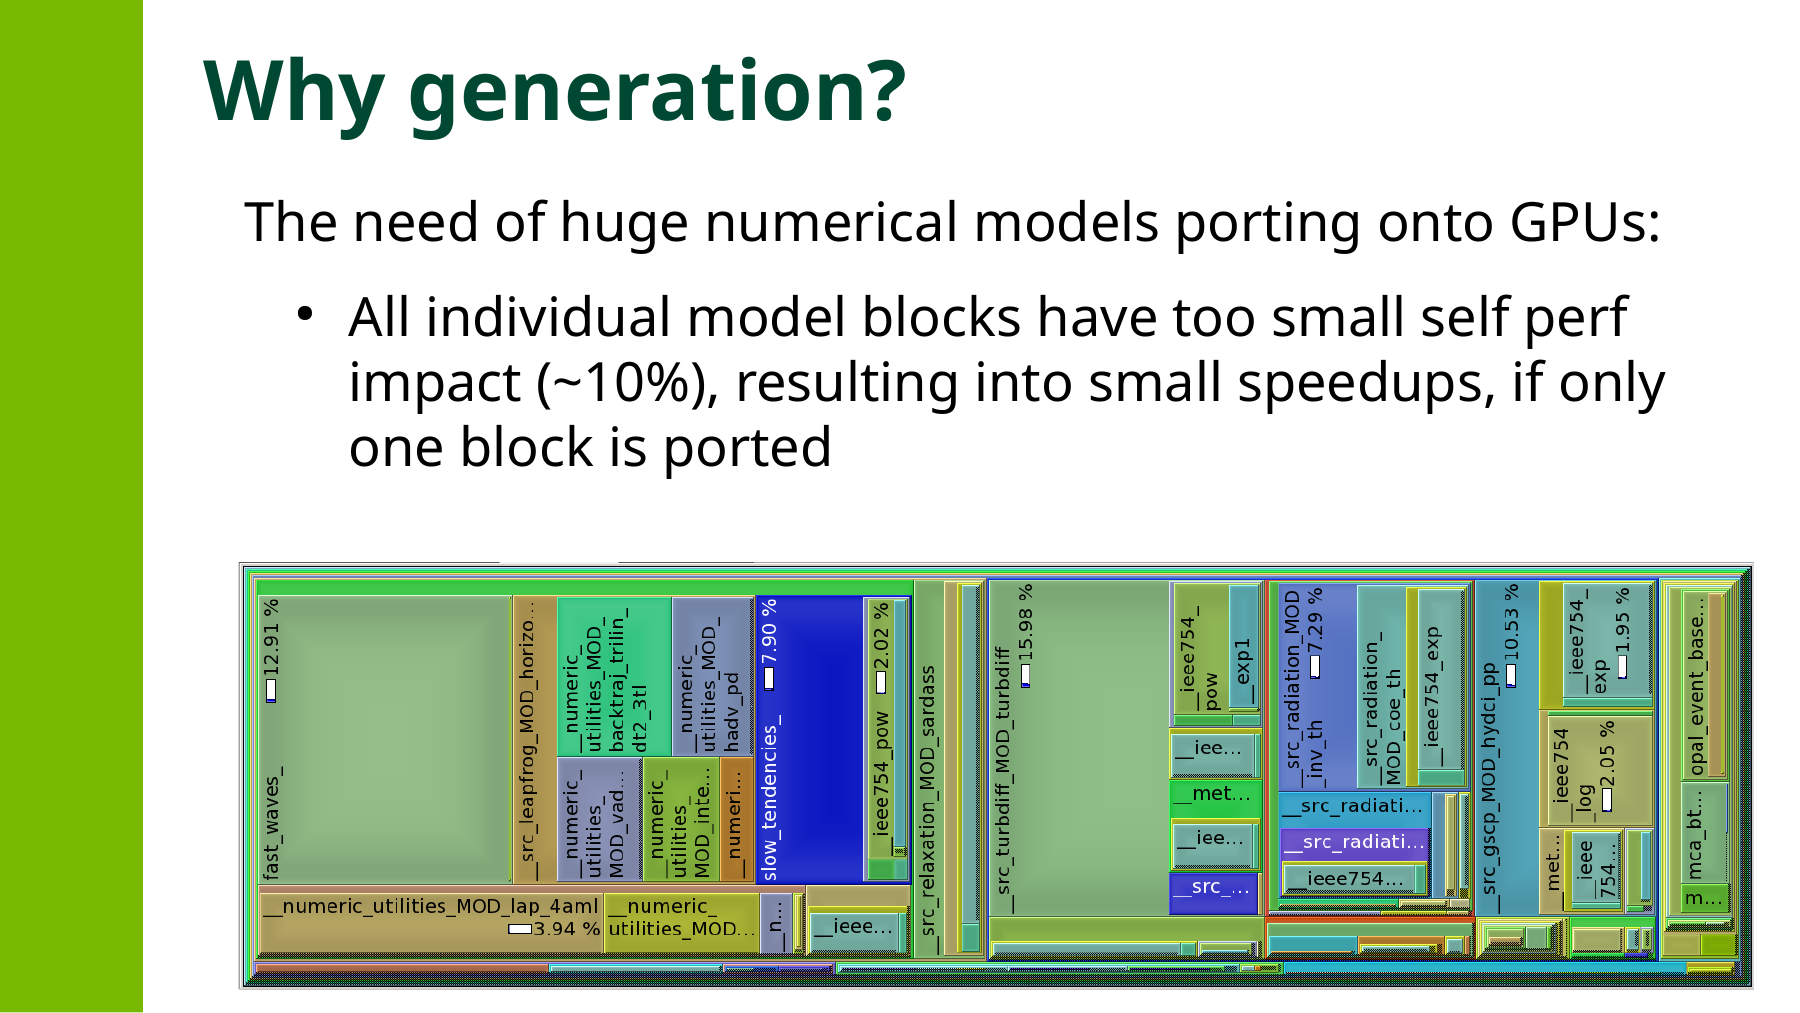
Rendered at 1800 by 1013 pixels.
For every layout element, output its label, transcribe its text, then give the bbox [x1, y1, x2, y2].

title Why generation? [188, 40, 1733, 211]
list The need of huge numerical models porting onto GPUs: All individual model blocks have too small self perf impact (~10%), resulting into small speedups, if only one block is ported [191, 180, 1736, 849]
picture [238, 562, 1754, 991]
